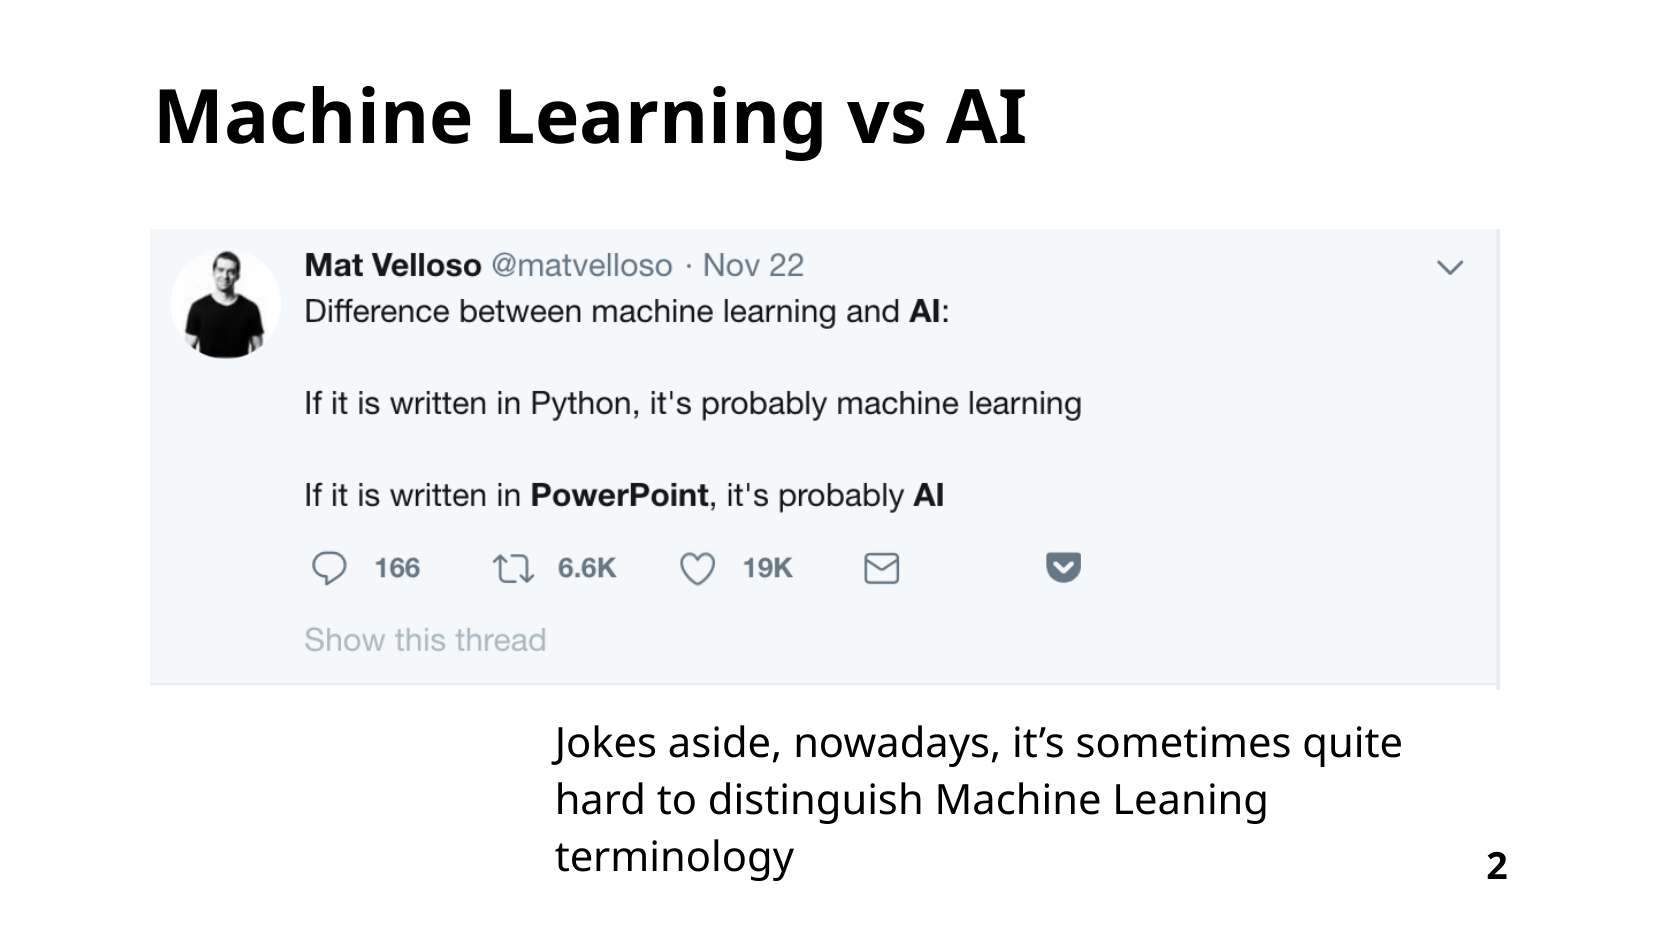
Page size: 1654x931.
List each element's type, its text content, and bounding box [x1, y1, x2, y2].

title Machine Learning vs AI [82, 37, 1571, 193]
text_box <number> [1495, 840, 1654, 896]
picture [150, 229, 1501, 691]
text_box Jokes aside, nowadays, it’s sometimes quite hard to distinguish Machine Leaning terminology [540, 705, 1486, 821]
